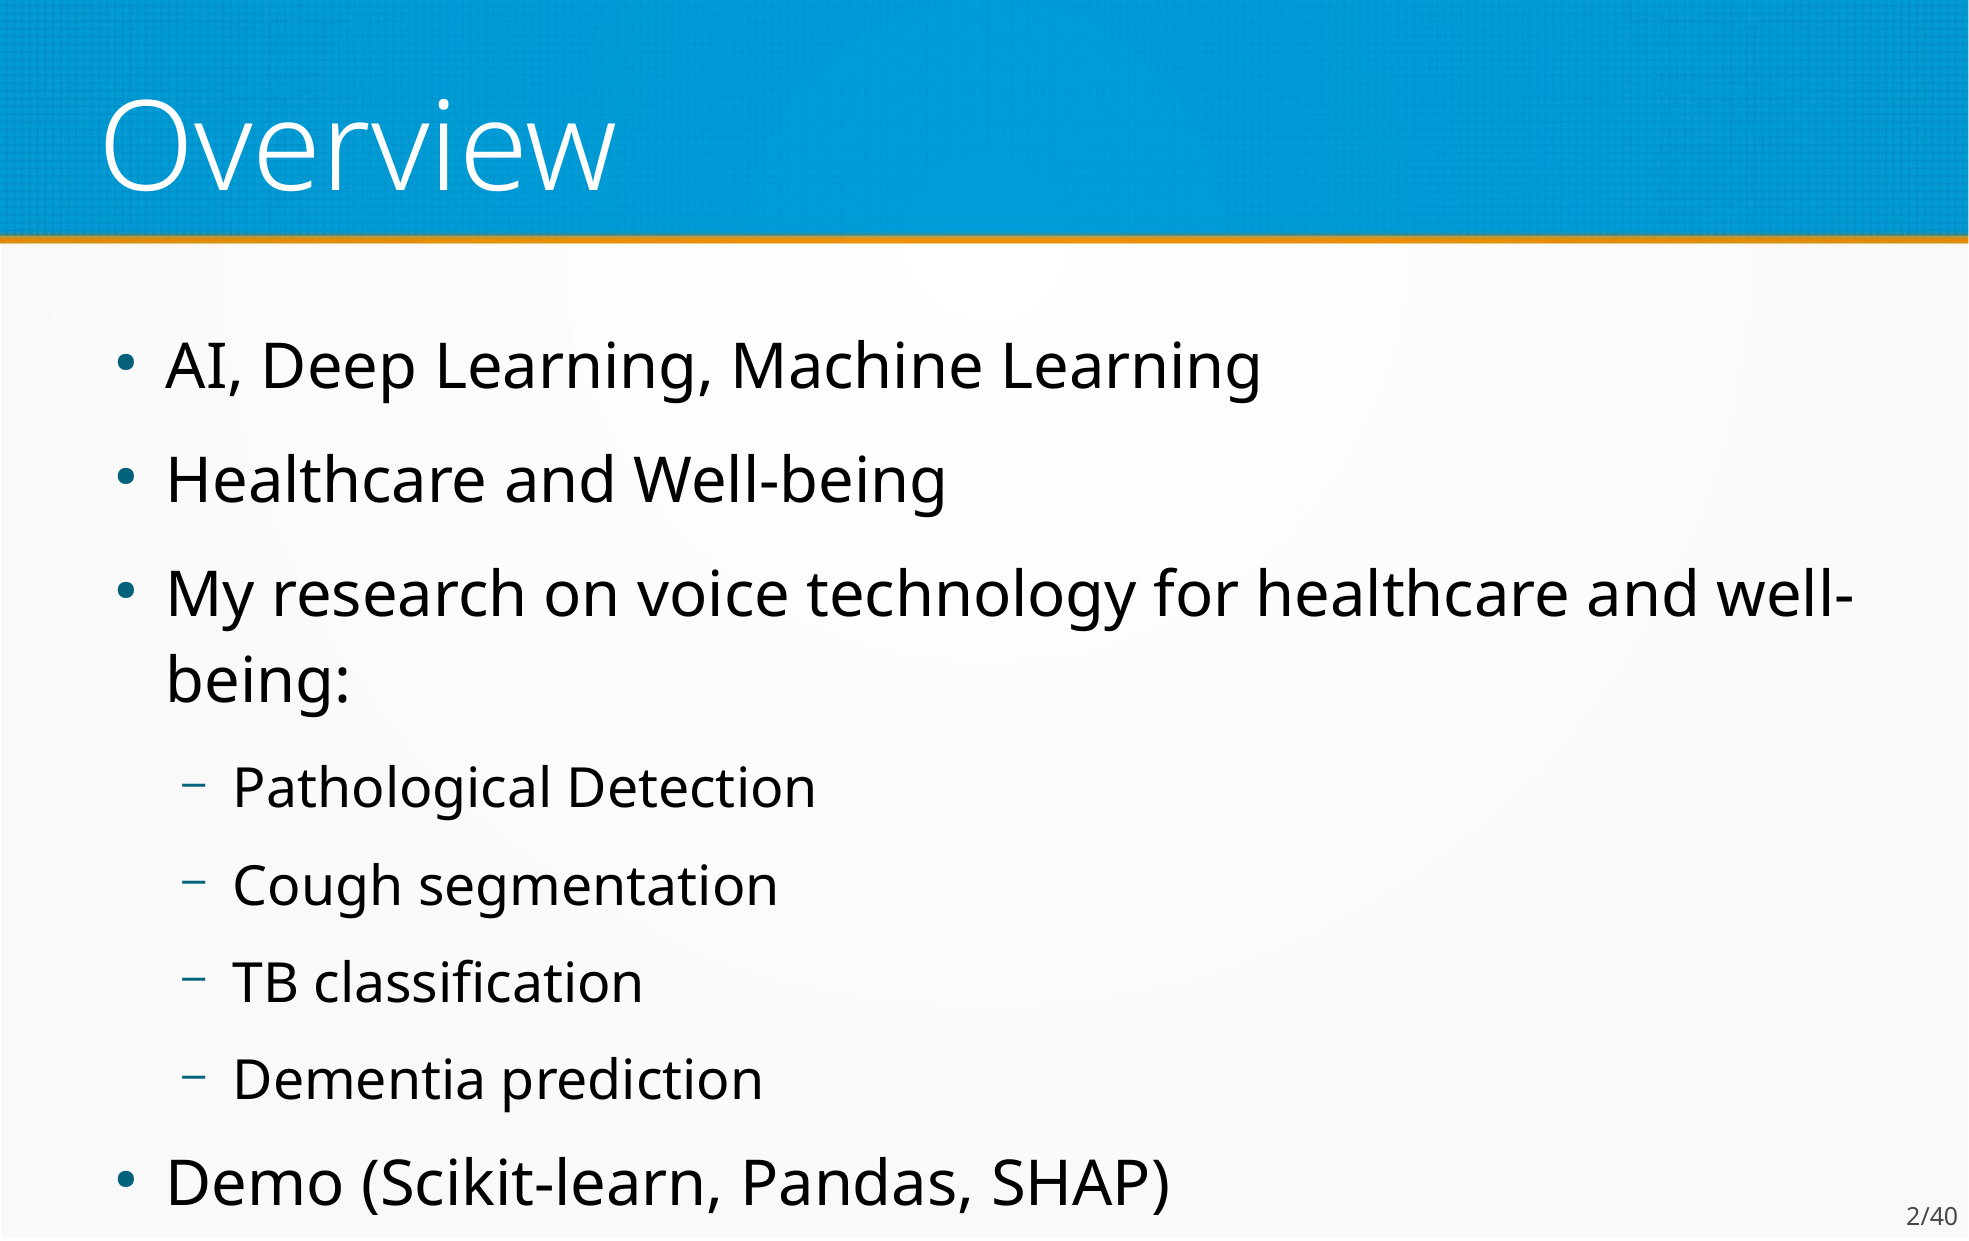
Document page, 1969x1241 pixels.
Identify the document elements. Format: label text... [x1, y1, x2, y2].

list AI, Deep Learning, Machine Learning Healthcare and Well-being My research on voice technology for healthcare and well-being: Pathological Detection Cough segmentation TB classification Dementia prediction Demo (Scikit-learn, Pandas, SHAP) [98, 320, 1861, 1231]
picture [0, 233, 1969, 1241]
title Overview [98, 19, 1870, 227]
